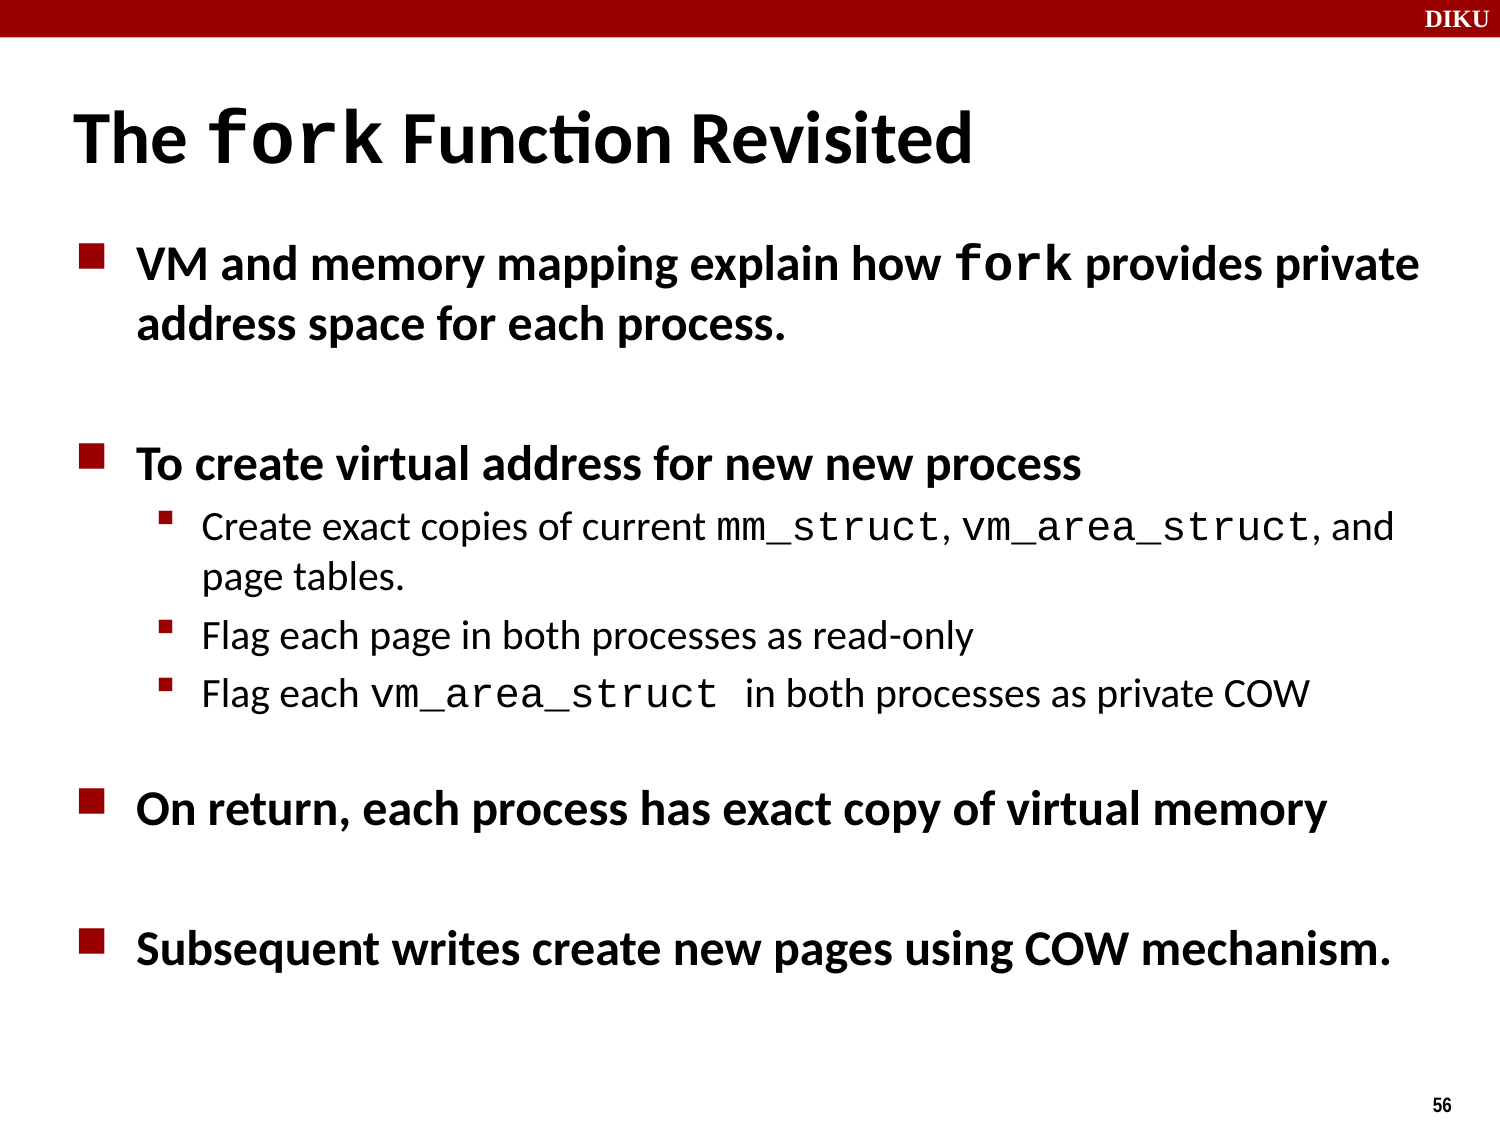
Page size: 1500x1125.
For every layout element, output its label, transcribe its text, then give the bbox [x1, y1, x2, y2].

text_box VM and memory mapping explain how fork provides private address space for each process. To create virtual address for new new process Create exact copies of current mm_struct, vm_area_struct, and page tables. Flag each page in both processes as read-only Flag each vm_area_struct in both processes as private COW On return, each process has exact copy of virtual memory Subsequent writes create new pages using COW mechanism. [65, 223, 1463, 1039]
text_box The fork Function Revisited [58, 71, 1304, 197]
